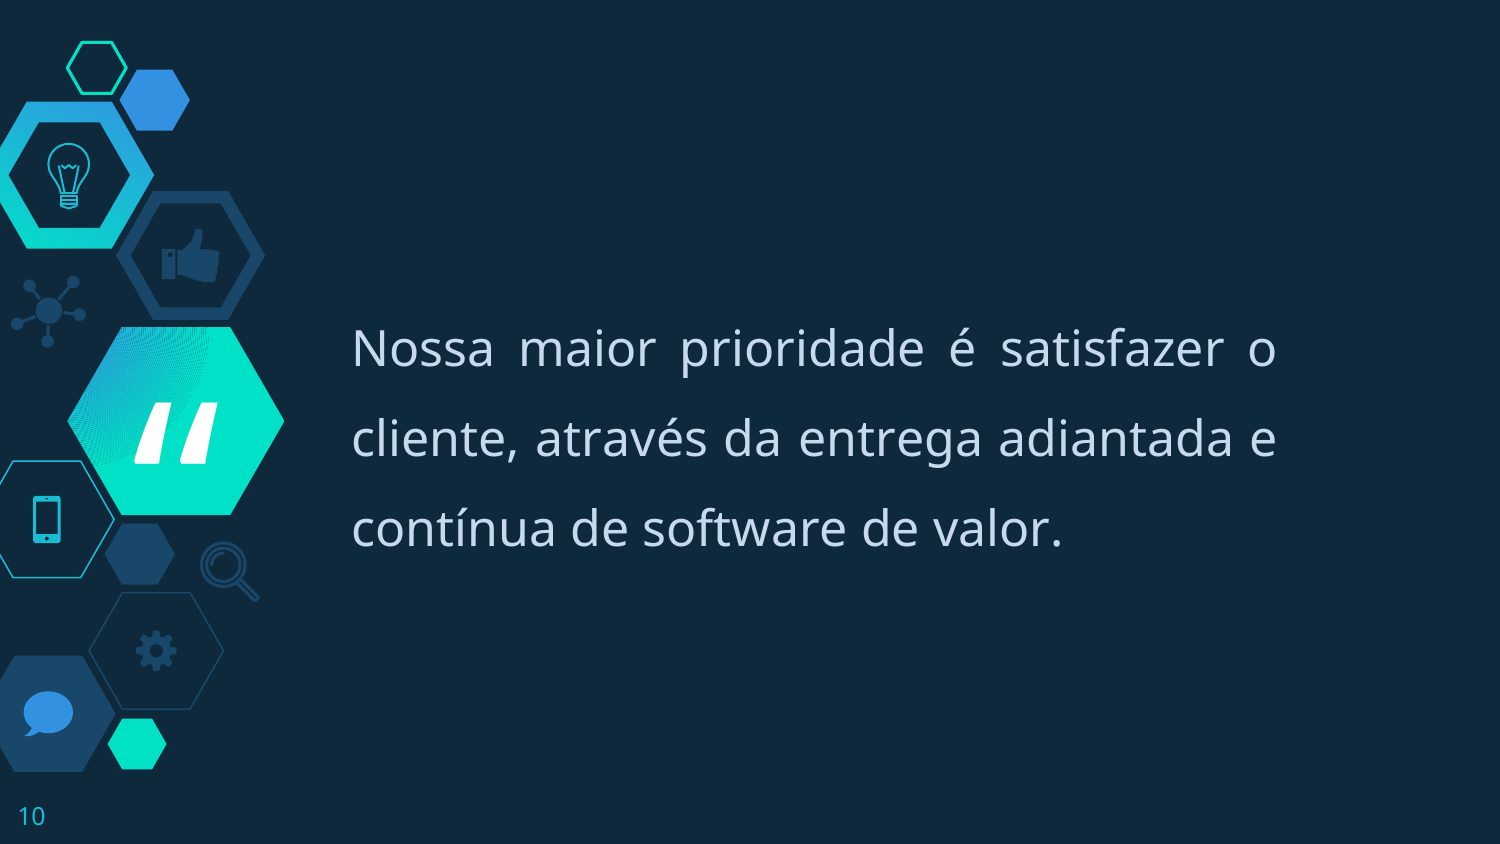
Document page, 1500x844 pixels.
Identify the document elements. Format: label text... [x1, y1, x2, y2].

list Nossa maior prioridade é satisfazer o cliente, através da entrega adiantada e contínua de software de valor. [336, 170, 1368, 674]
text_box 10 [2, 785, 93, 844]
